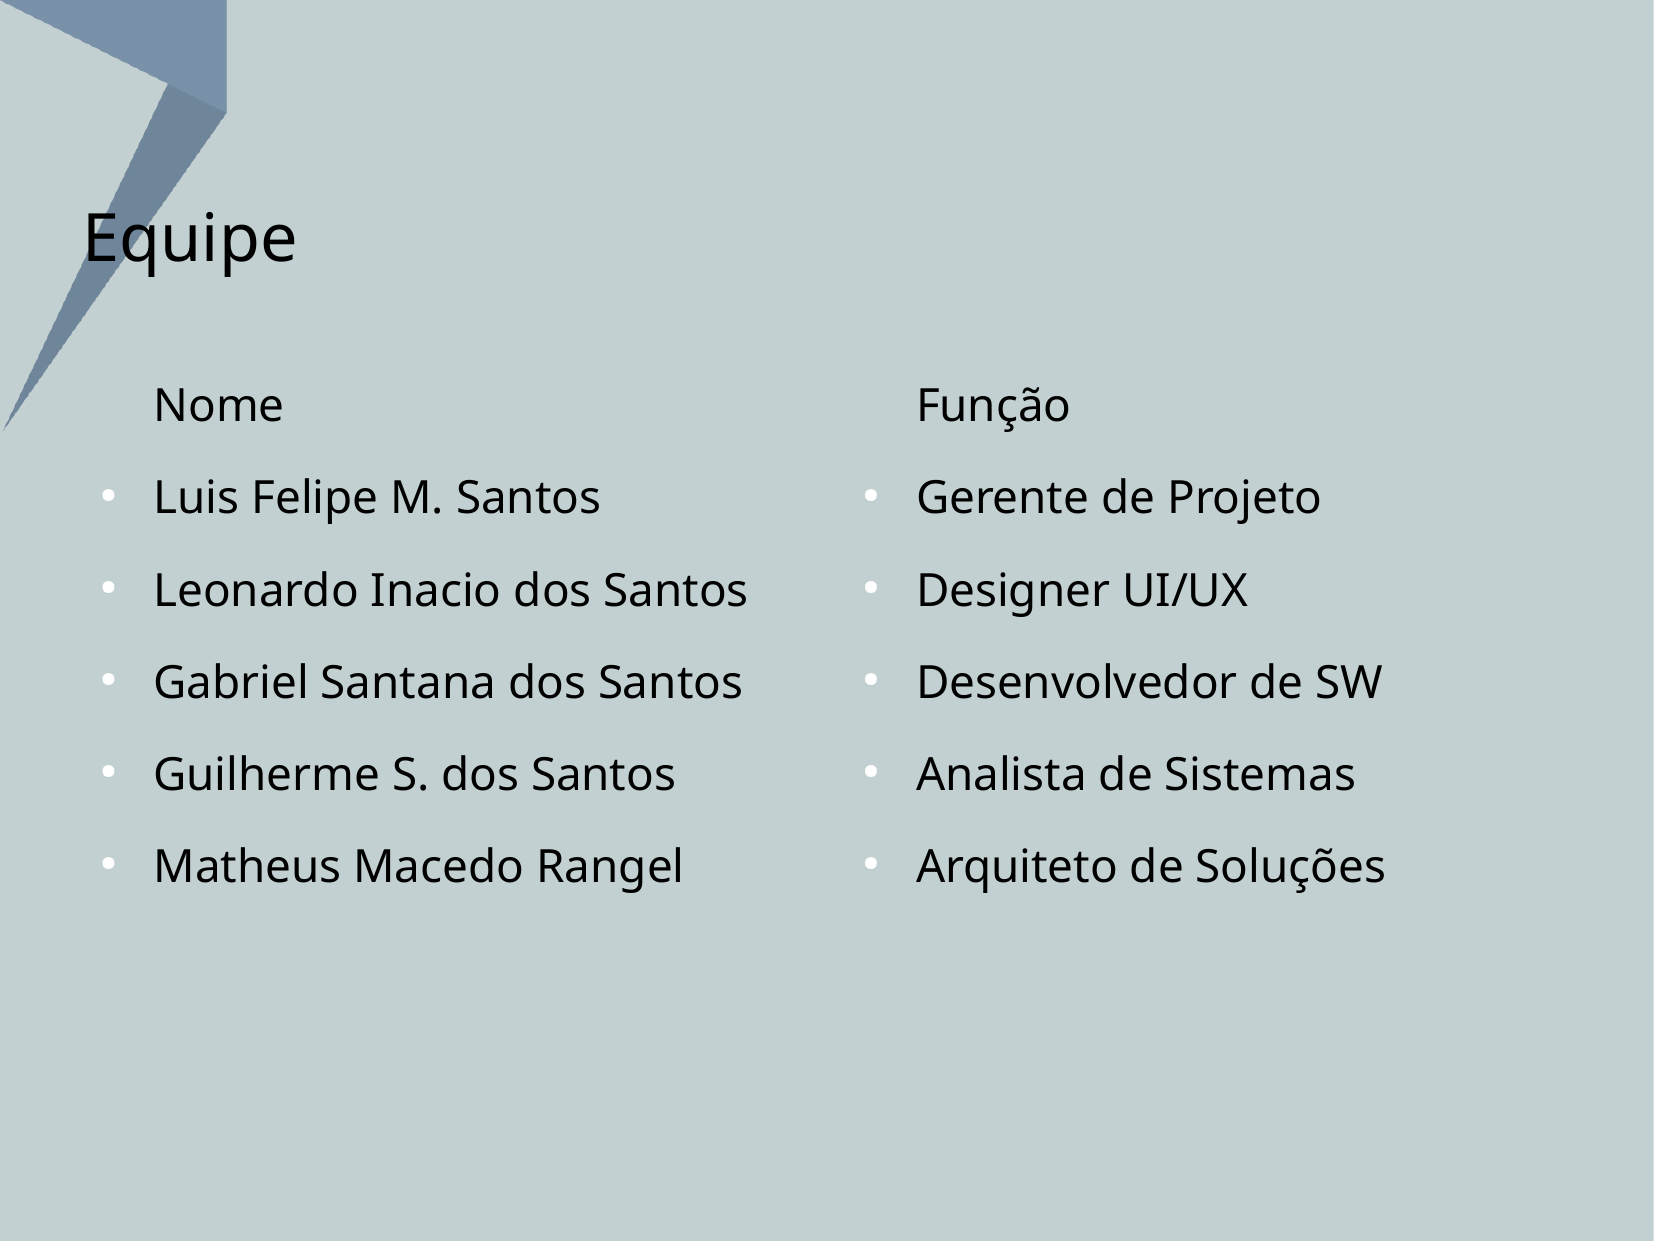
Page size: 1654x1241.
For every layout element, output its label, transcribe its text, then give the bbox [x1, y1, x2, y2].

picture [0, 0, 1654, 1241]
list Nome Luis Felipe M. Santos Leonardo Inacio dos Santos Gabriel Santana dos Santos Guilherme S. dos Santos Matheus Macedo Rangel [82, 372, 809, 896]
title Equipe [82, 132, 1571, 340]
list Função Gerente de Projeto Designer UI/UX Desenvolvedor de SW Analista de Sistemas Arquiteto de Soluções [845, 372, 1572, 896]
